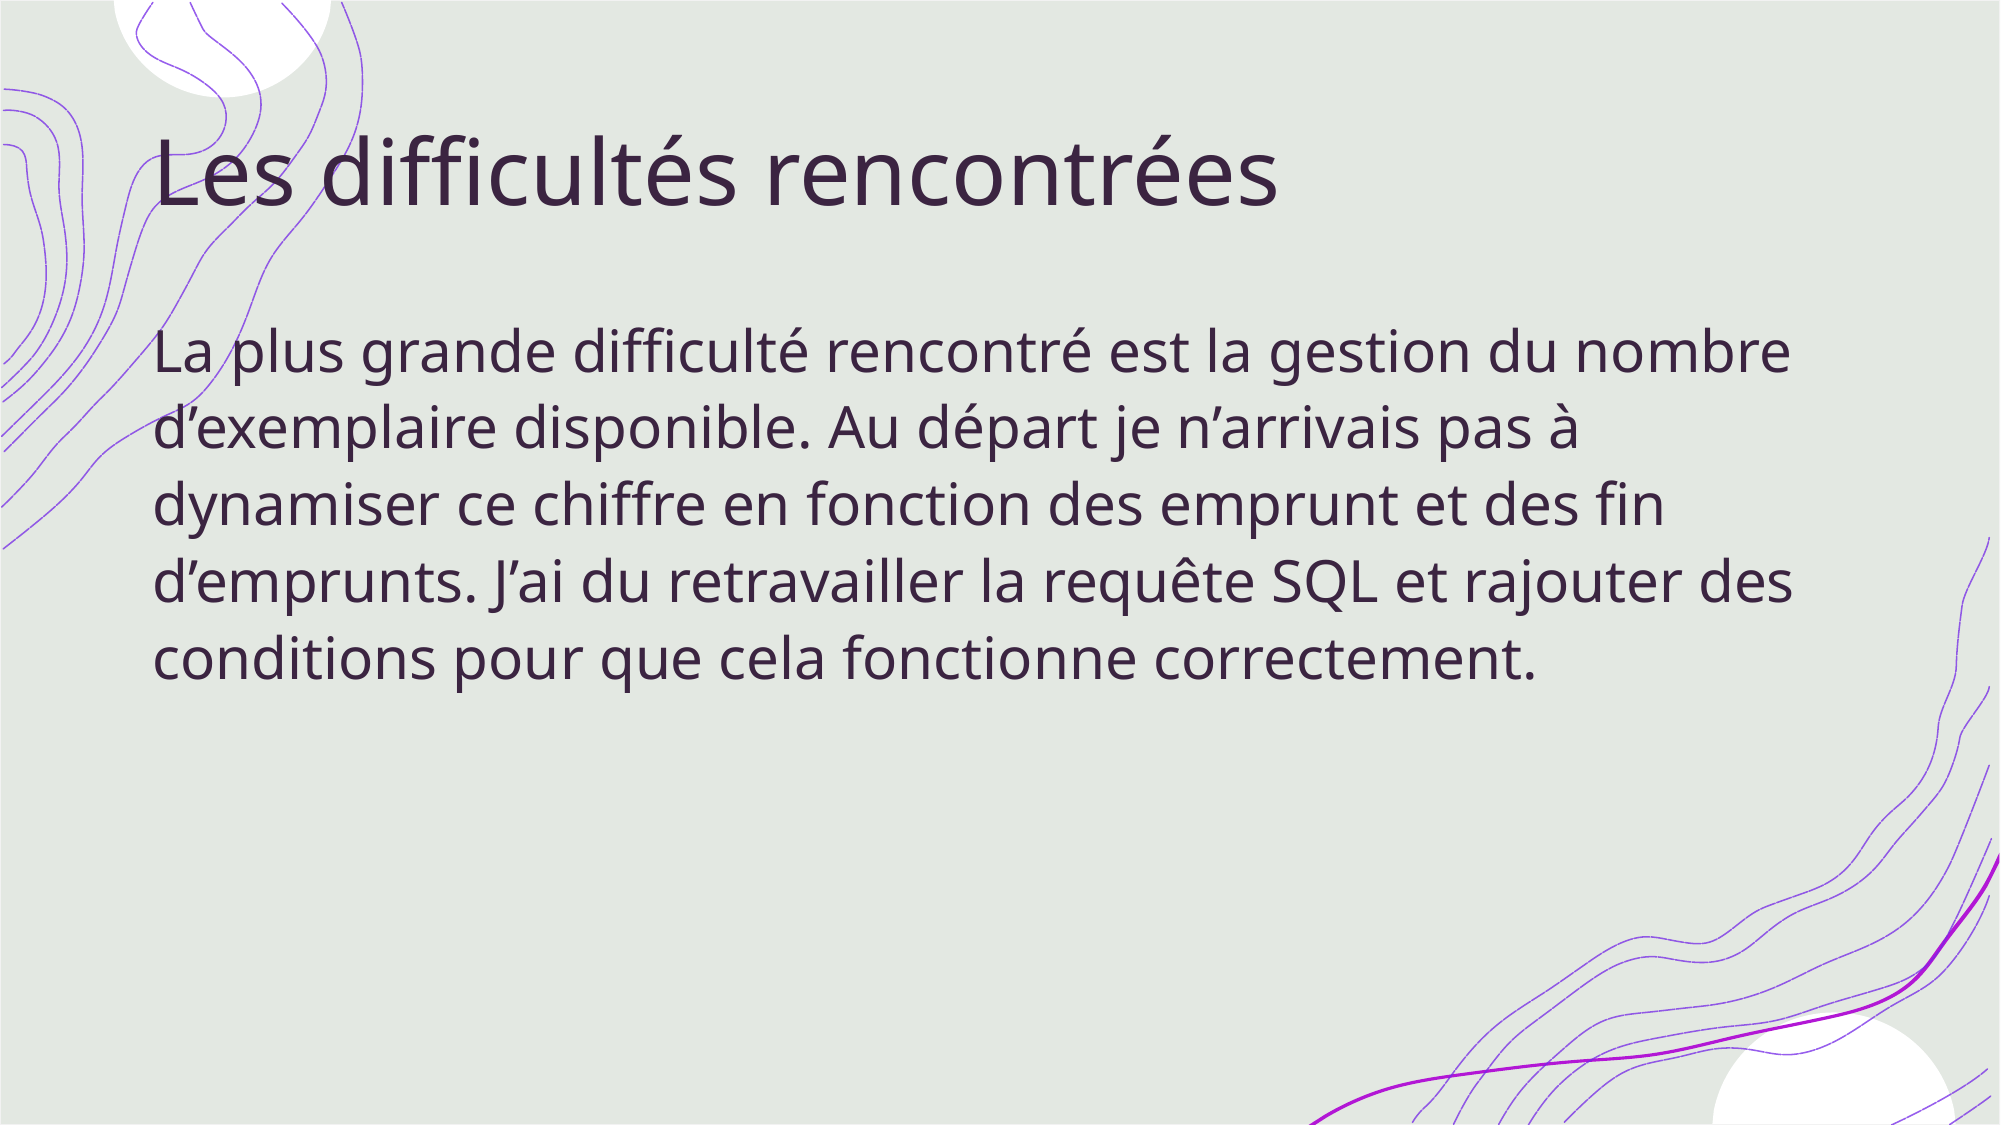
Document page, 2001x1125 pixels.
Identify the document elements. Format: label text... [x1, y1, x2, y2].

title Les difficultés rencontrées [137, 59, 1863, 278]
list La plus grande difficulté rencontré est la gestion du nombre d’exemplaire disponible. Au départ je n’arrivais pas à dynamiser ce chiffre en fonction des emprunt et des fin d’emprunts. J’ai du retravailler la requête SQL et rajouter des conditions pour que cela fonctionne correctement. [137, 299, 1863, 1014]
